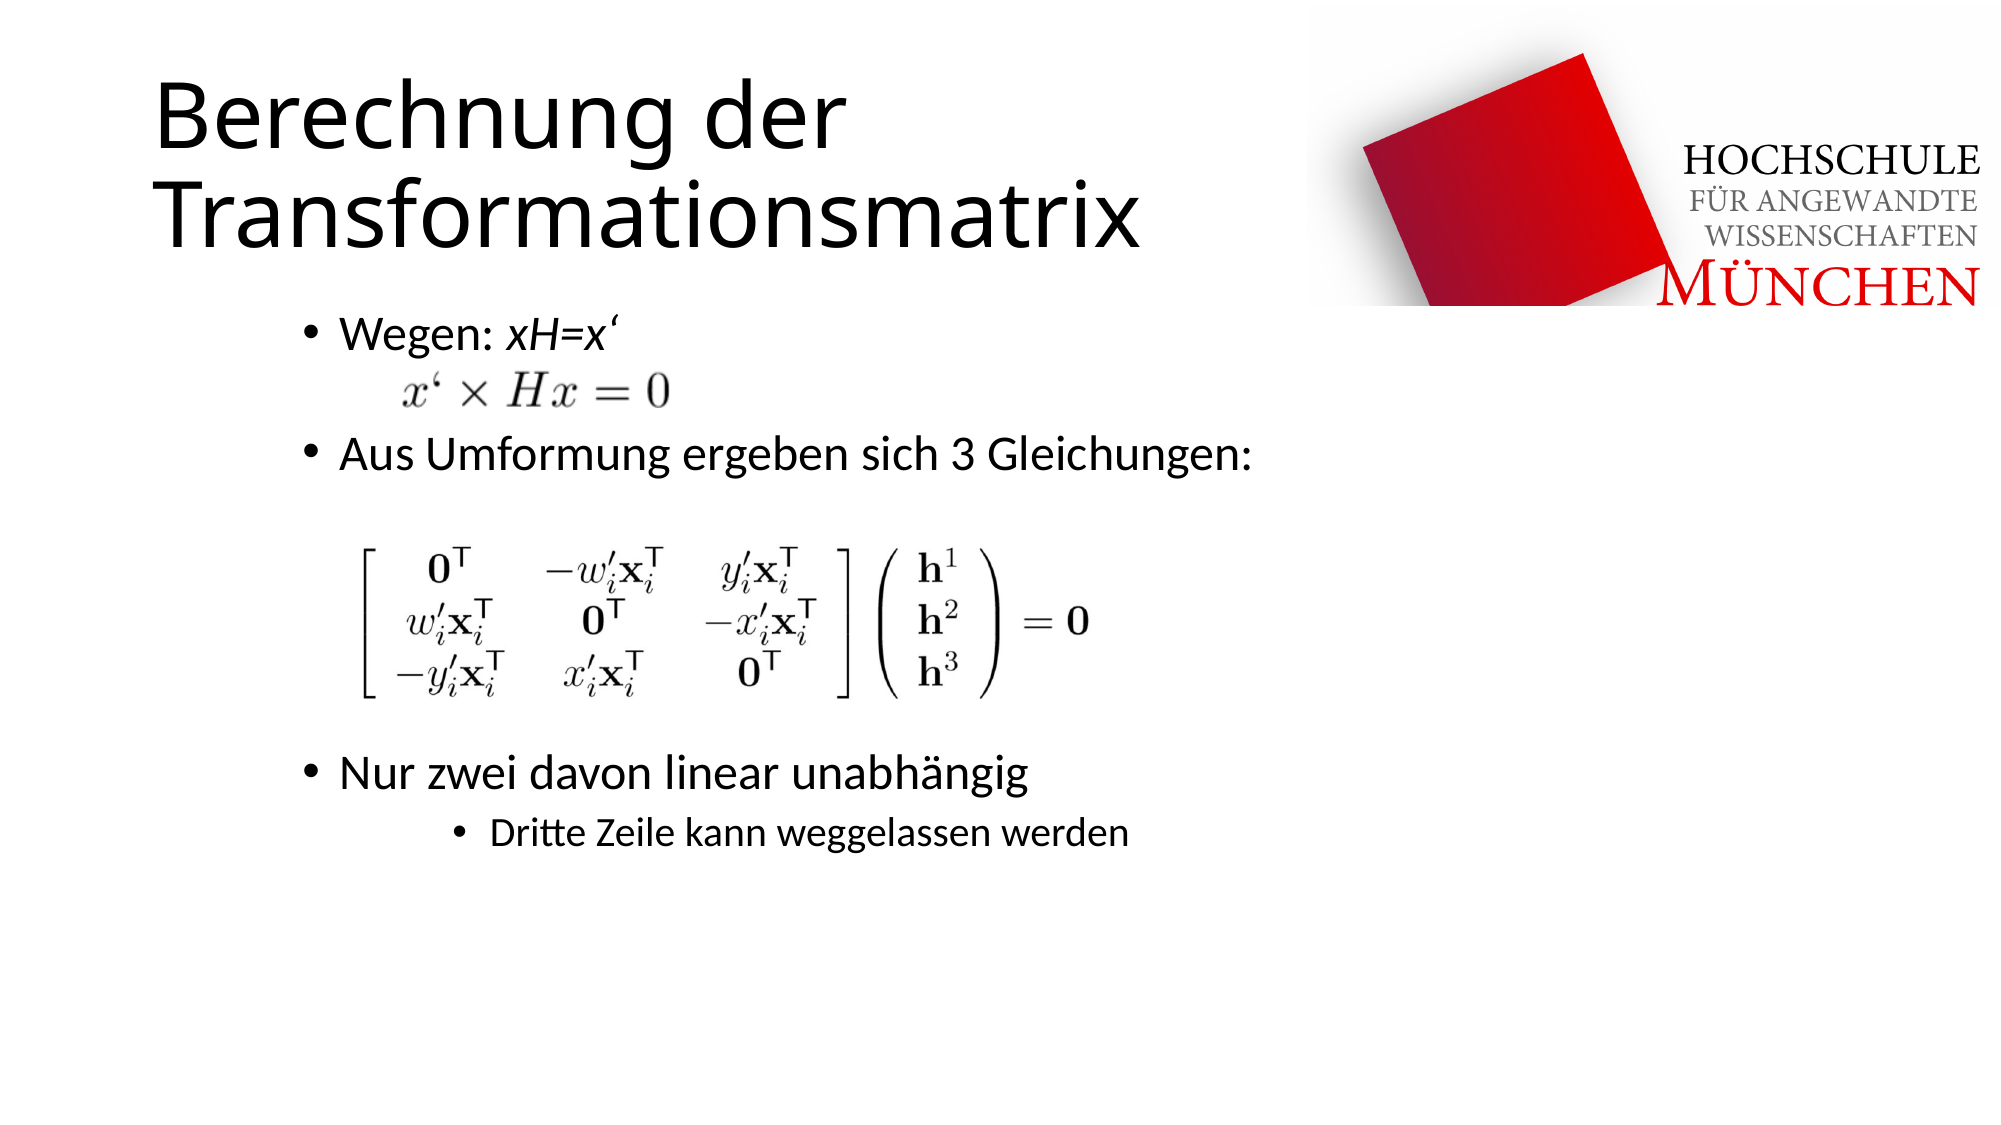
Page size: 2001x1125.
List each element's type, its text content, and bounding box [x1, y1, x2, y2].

picture [386, 366, 680, 421]
picture [332, 524, 1091, 717]
text_box Nur zwei davon linear unabhängig Dritte Zeile kann weggelassen werden [137, 738, 1863, 957]
title Berechnung der Transformationsmatrix [137, 59, 1286, 278]
list Wegen: xH=x‘ -> Aus Umformung ergeben sich 3 Gleichungen: [137, 299, 1863, 517]
